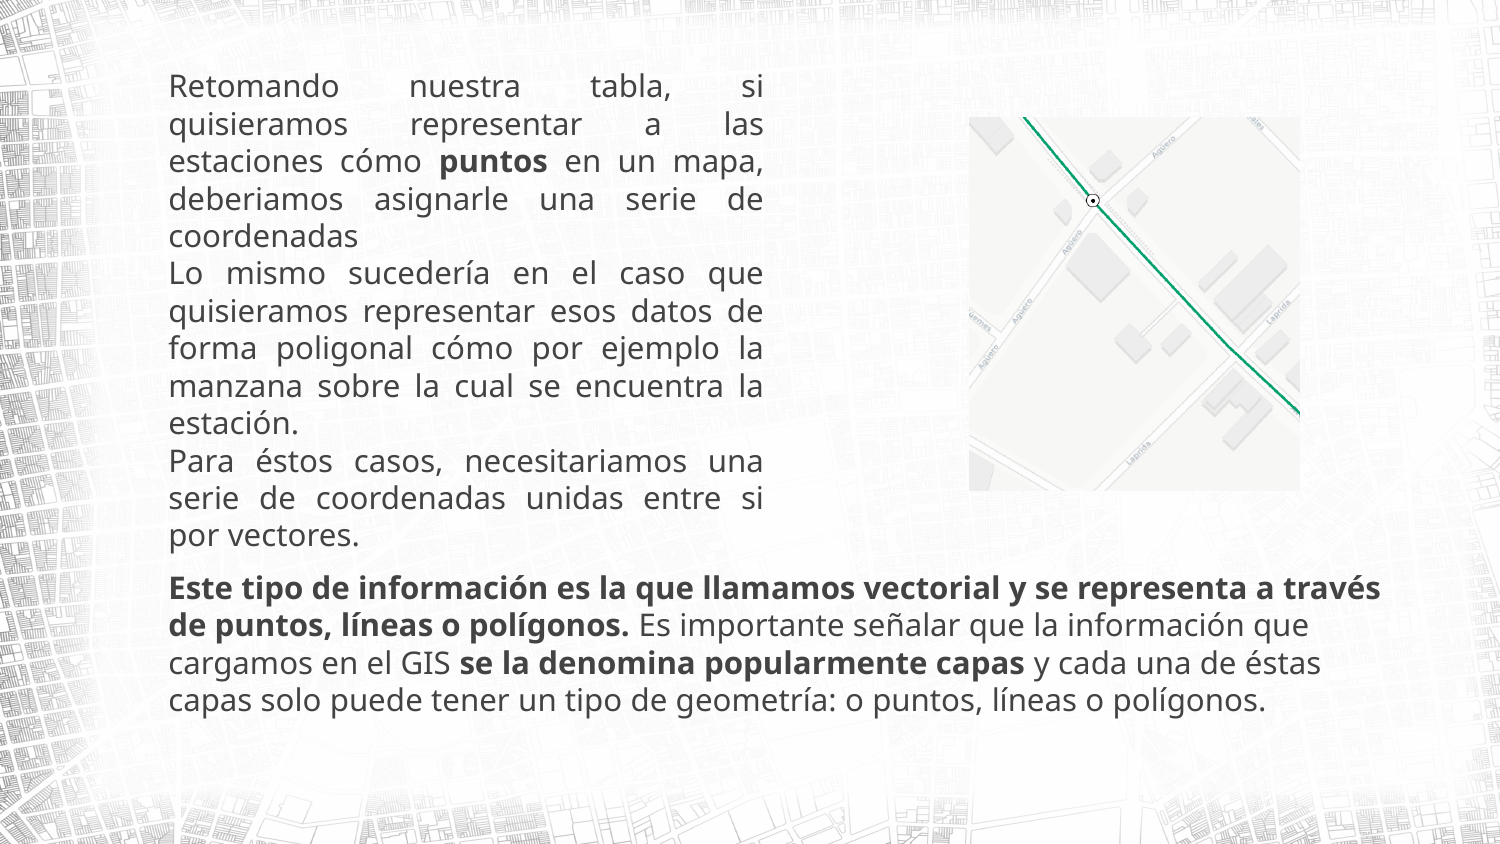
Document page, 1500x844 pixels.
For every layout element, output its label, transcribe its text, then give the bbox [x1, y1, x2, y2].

picture [0, 0, 1500, 844]
text_box Este tipo de información es la que llamamos vectorial y se representa a través de puntos, líneas o polígonos. Es importante señalar que la información que cargamos en el GIS se la denomina popularmente capas y cada una de éstas capas solo puede tener un tipo de geometría: o puntos, líneas o polígonos. [153, 560, 1418, 817]
text_box Retomando nuestra tabla, si quisieramos representar a las estaciones cómo puntos en un mapa, deberiamos asignarle una serie de coordenadas Lo mismo sucedería en el caso que quisieramos representar esos datos de forma poligonal cómo por ejemplo la manzana sobre la cual se encuentra la estación. Para éstos casos, necesitariamos una serie de coordenadas unidas entre si por vectores. [153, 58, 780, 560]
